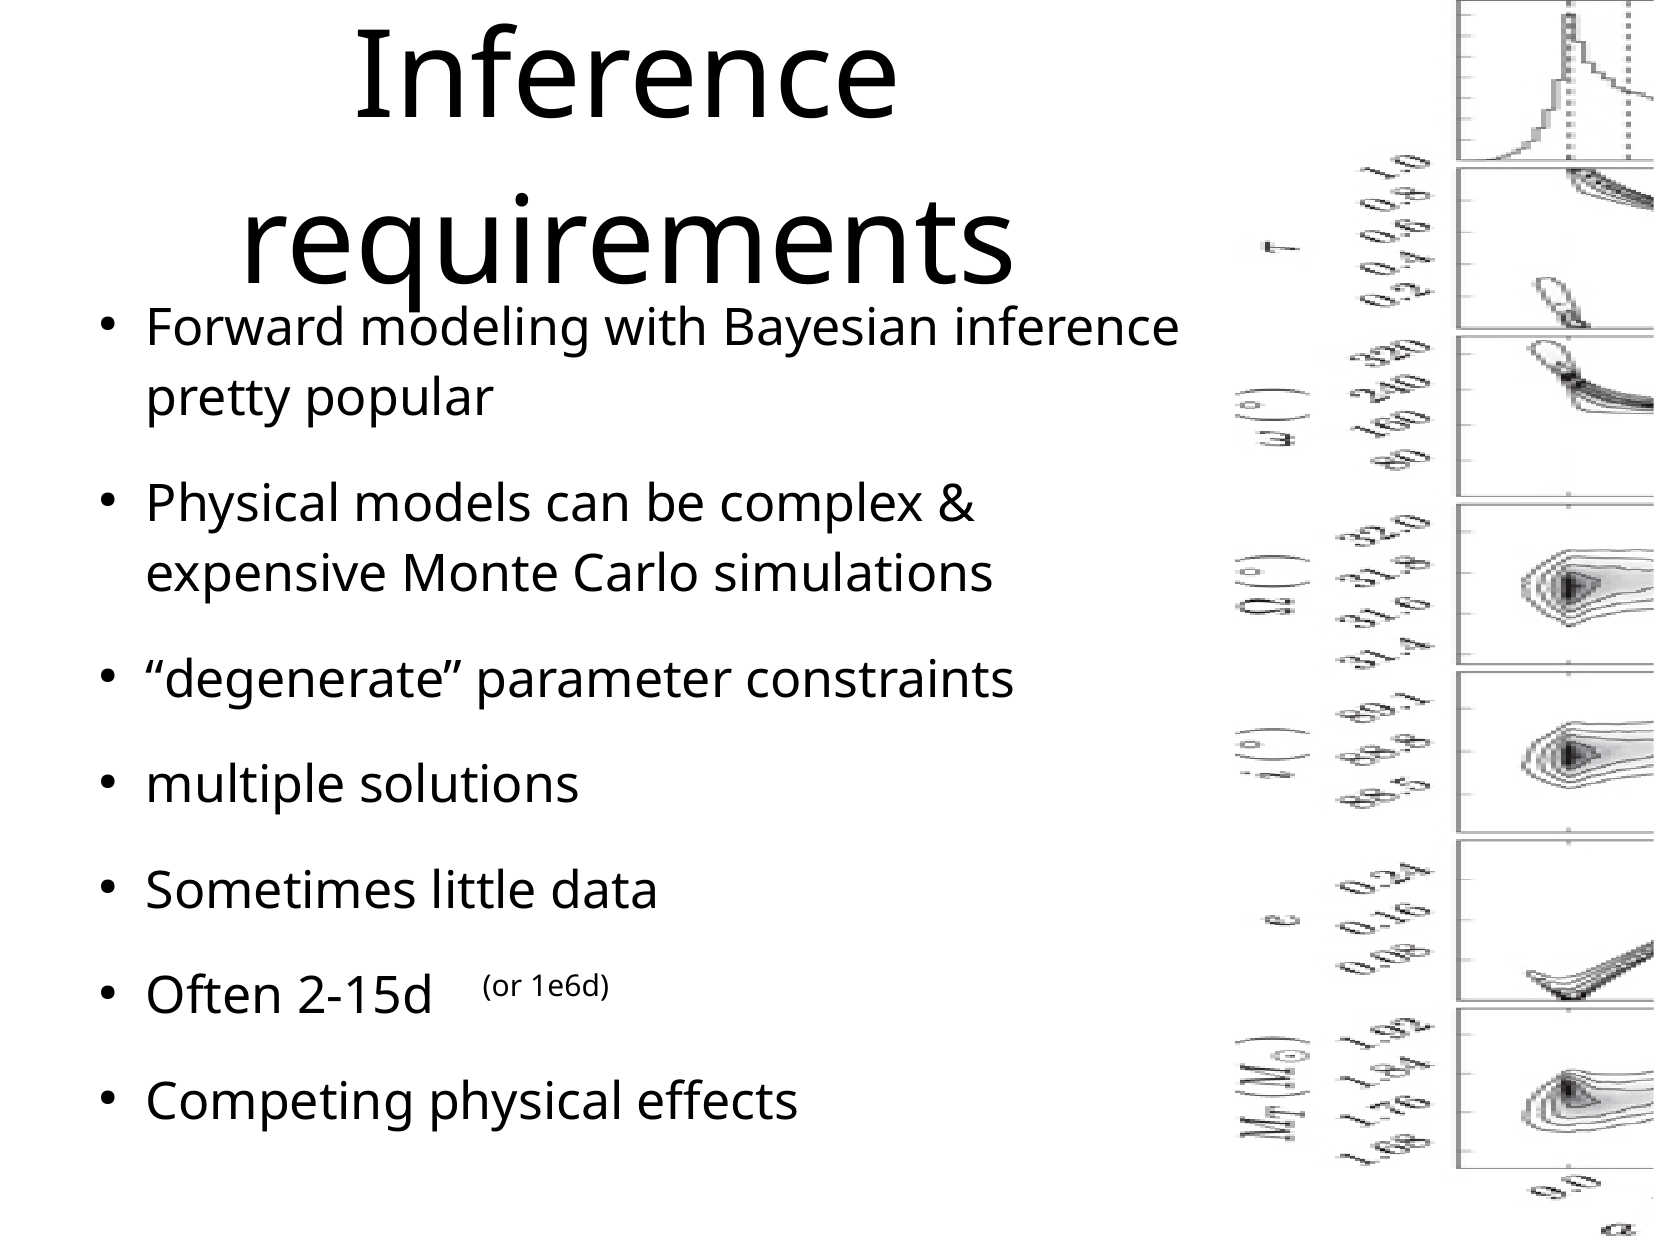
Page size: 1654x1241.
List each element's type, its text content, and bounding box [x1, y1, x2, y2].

title Inference requirements [0, 49, 1235, 257]
picture [1235, 0, 1654, 1241]
list Forward modeling with Bayesian inference pretty popular Physical models can be complex & expensive Monte Carlo simulations “degenerate” parameter constraints multiple solutions Sometimes little data Often 2-15d (or 1e6d) Competing physical effects [82, 290, 1186, 1141]
